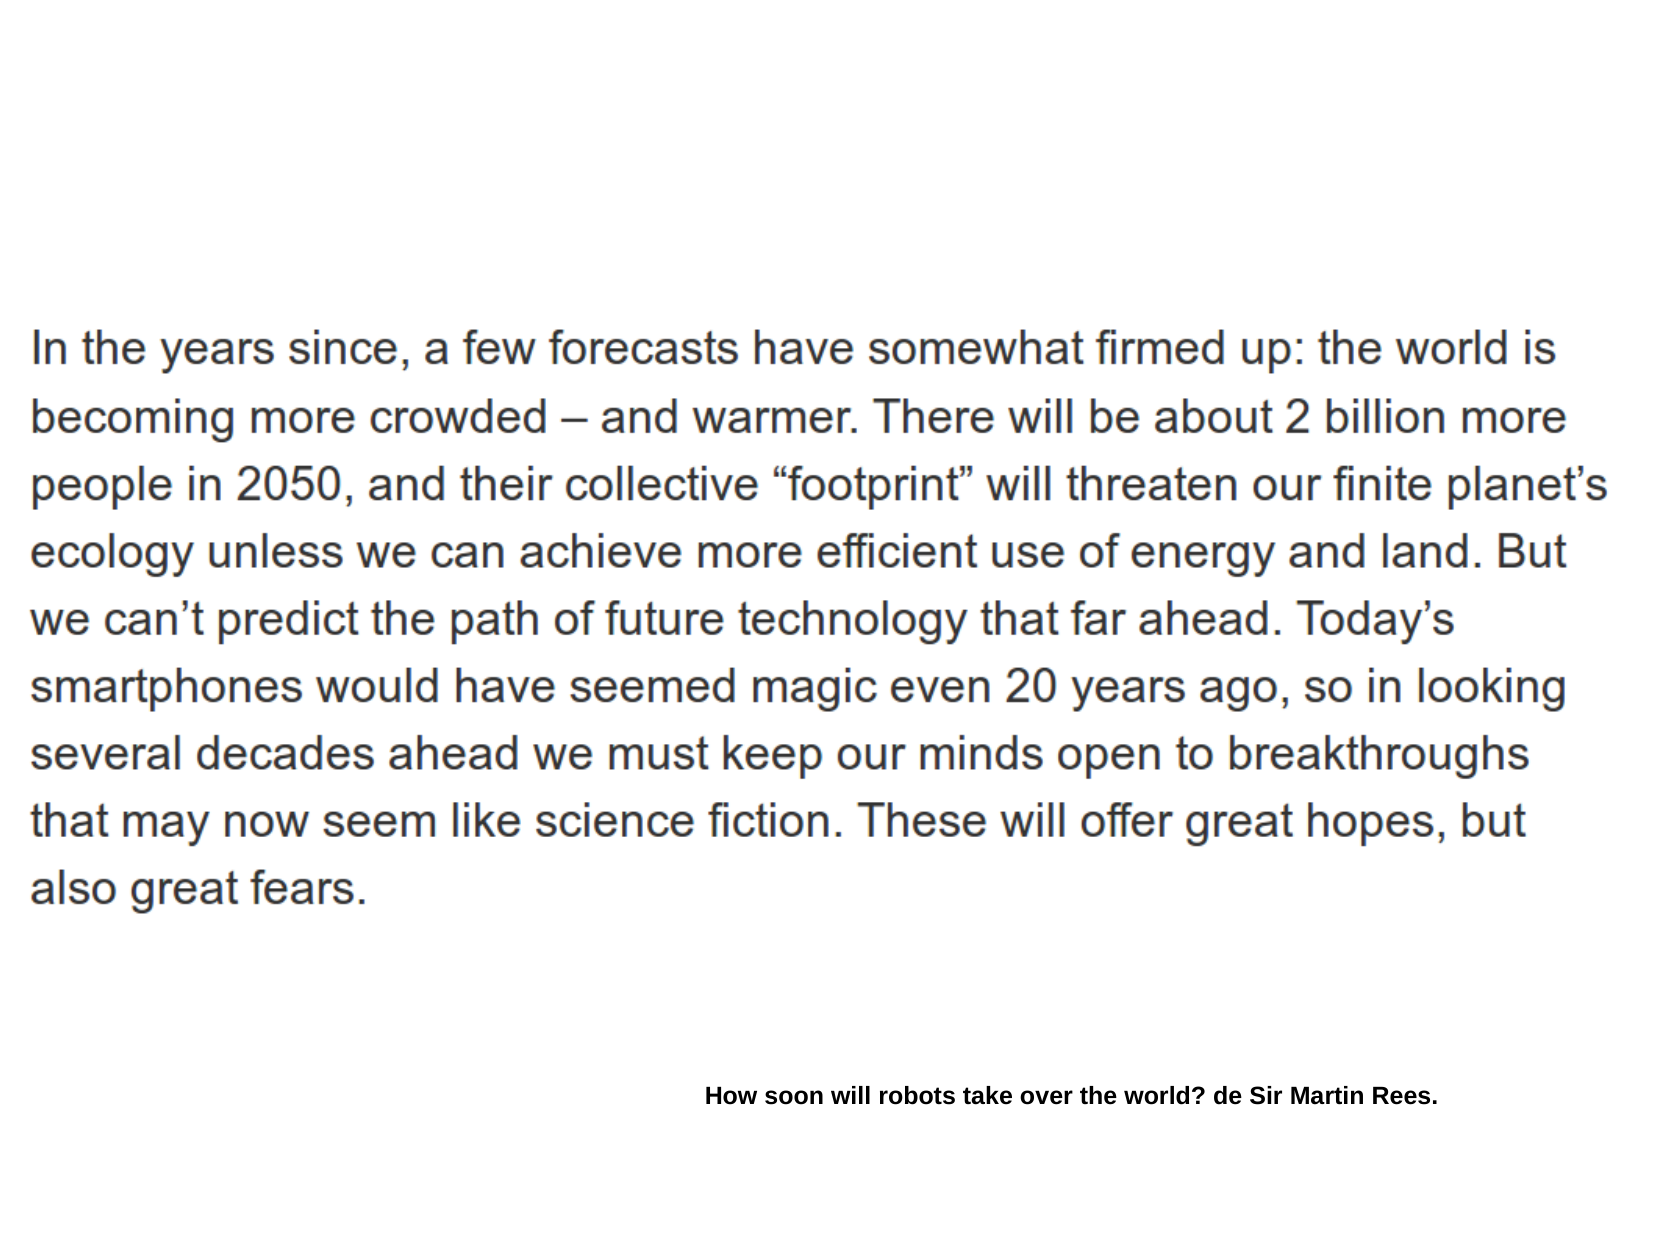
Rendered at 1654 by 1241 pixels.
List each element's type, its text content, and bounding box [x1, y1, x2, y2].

text_box How soon will robots take over the world? de Sir Martin Rees. [690, 1074, 1639, 1189]
picture [10, 297, 1643, 945]
